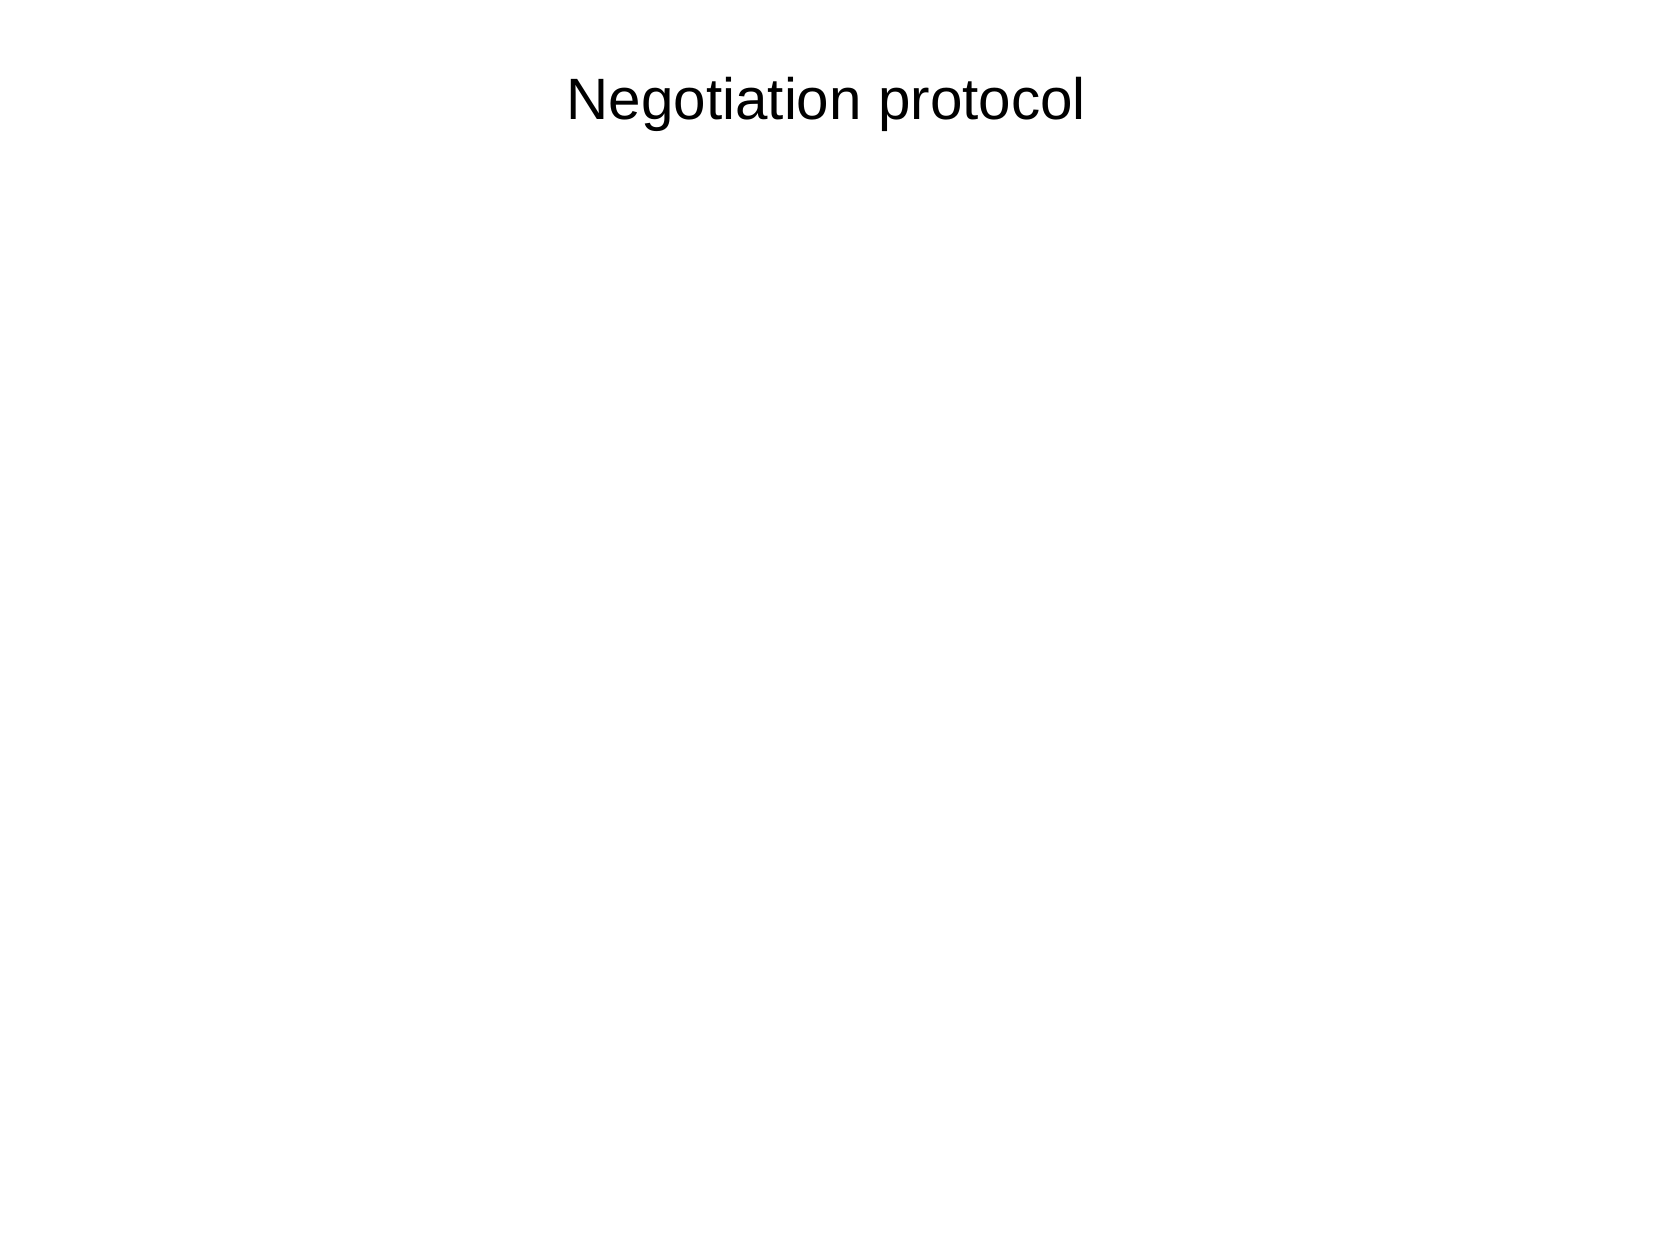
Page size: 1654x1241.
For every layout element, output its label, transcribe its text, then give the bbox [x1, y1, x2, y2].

title Negotiation protocol [82, 49, 1571, 149]
